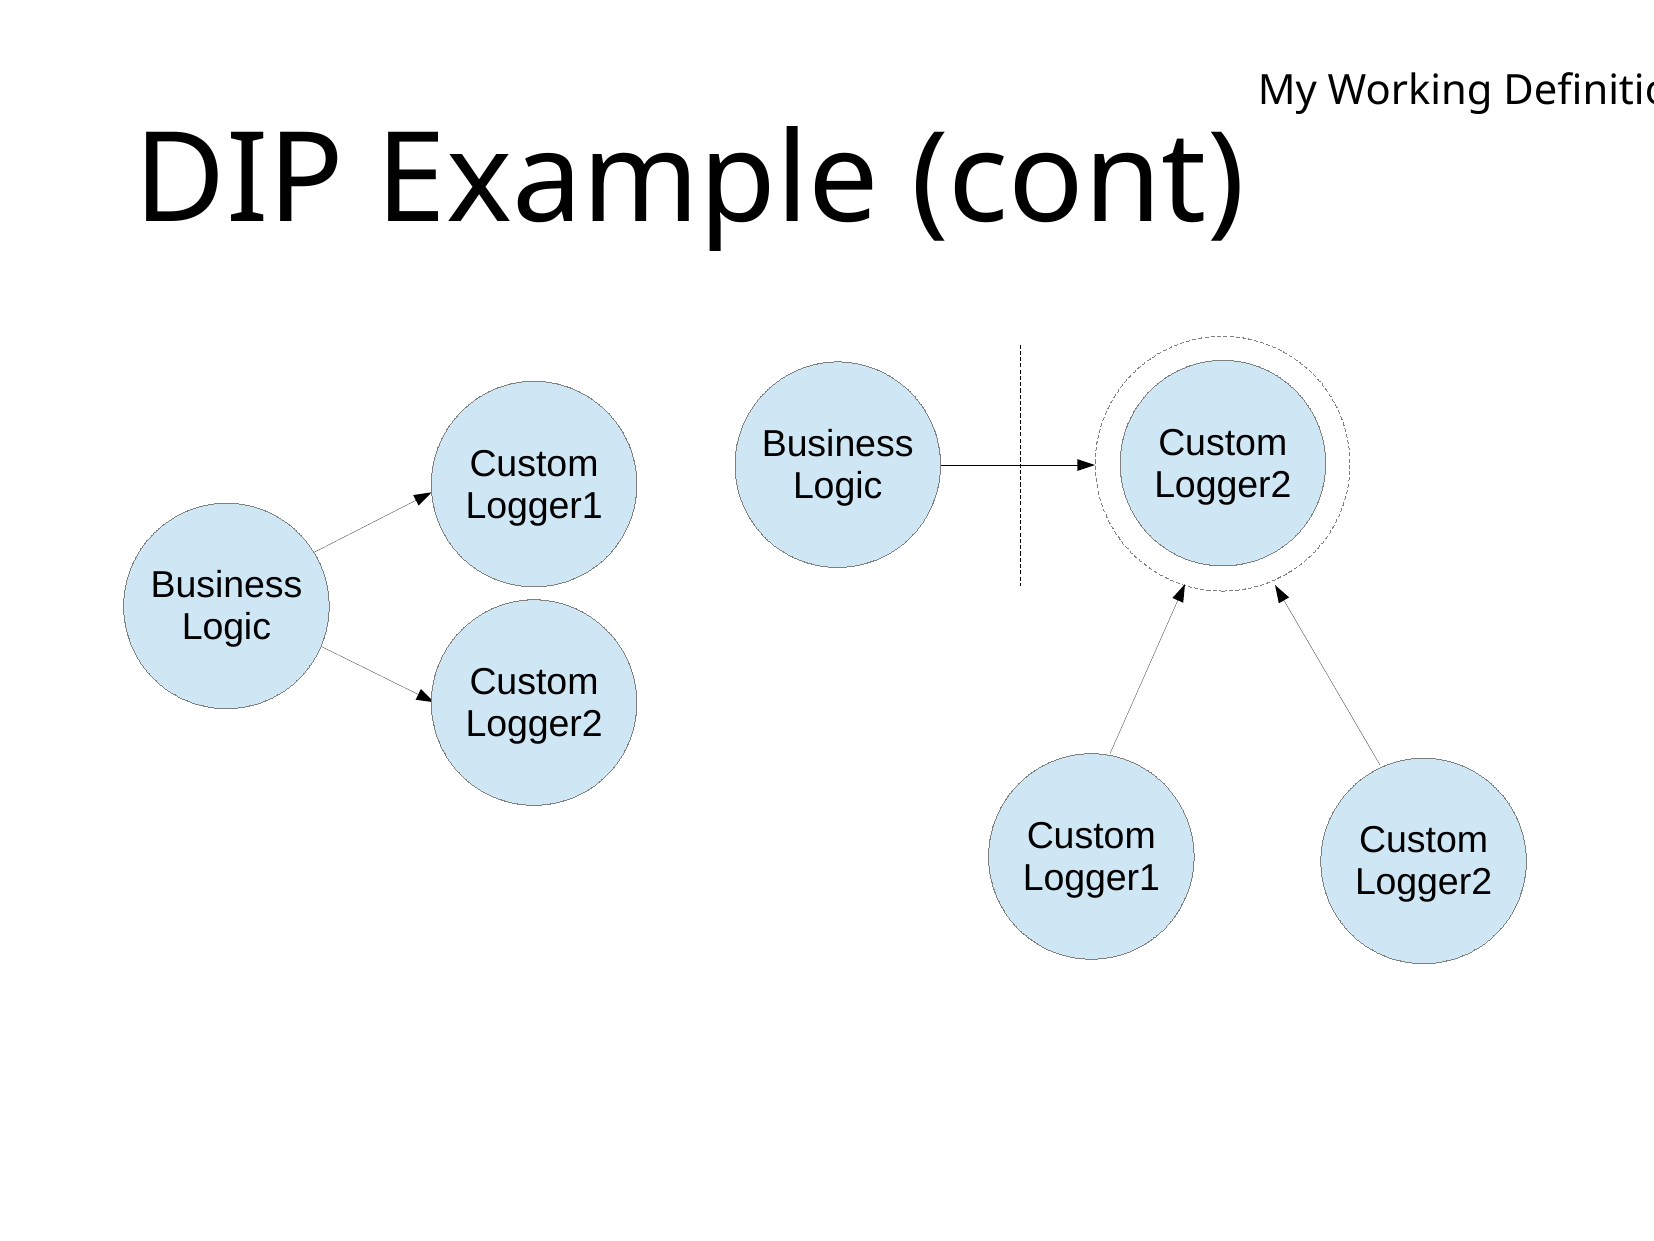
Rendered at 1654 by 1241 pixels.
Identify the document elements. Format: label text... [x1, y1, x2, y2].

text_box Custom Logger2 [431, 599, 637, 806]
text_box Business Logic [735, 361, 941, 568]
text_box Custom Logger1 [988, 753, 1195, 960]
text_box DIP Example (cont) [120, 80, 1492, 211]
text_box Business Logic [123, 503, 330, 709]
text_box Custom Logger1 [431, 381, 637, 587]
text_box Custom Logger2 [1120, 360, 1326, 566]
text_box Business Logger [1095, 336, 1351, 592]
text_box My Working Definition [1243, 51, 1593, 106]
text_box Custom Logger2 [1320, 758, 1527, 964]
